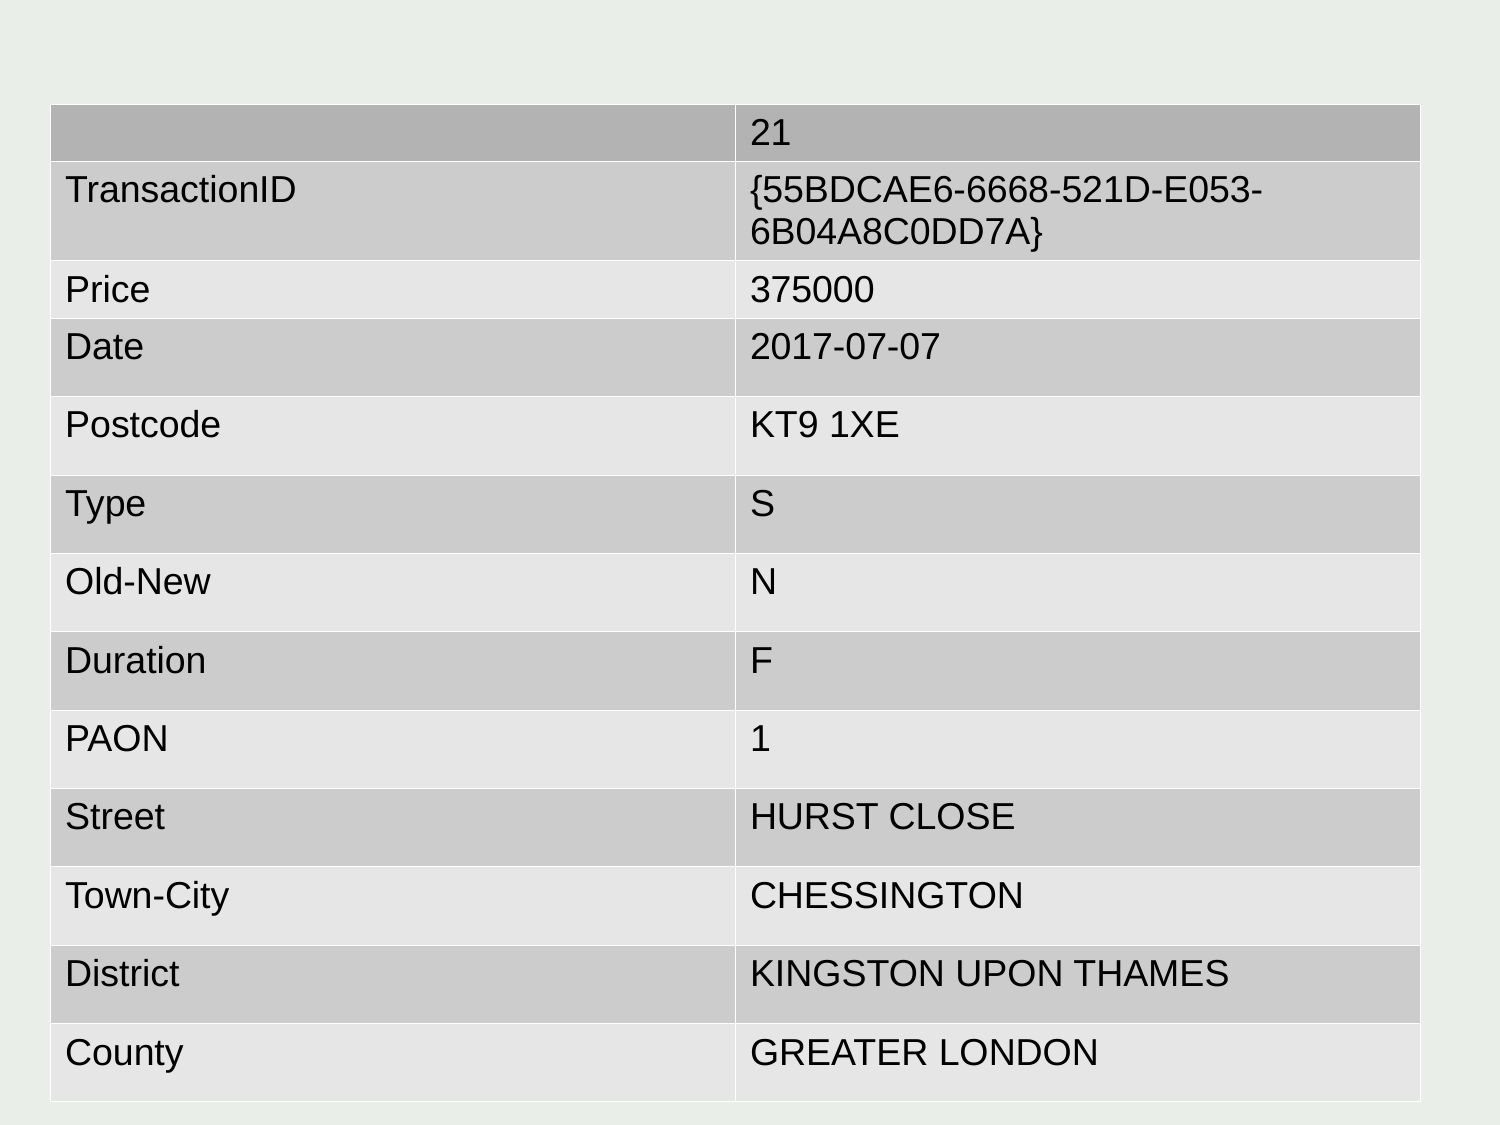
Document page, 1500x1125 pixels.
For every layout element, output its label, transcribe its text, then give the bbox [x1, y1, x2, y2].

table_cell County [51, 1024, 735, 1101]
table_cell {55BDCAE6-6668-521D-E053-6B04A8C0DD7A} [736, 162, 1420, 260]
table_cell CHESSINGTON [736, 867, 1420, 945]
table_cell Street [51, 789, 735, 866]
table_cell GREATER LONDON [736, 1024, 1420, 1101]
table_cell TransactionID [51, 162, 735, 260]
table_cell 2017-07-07 [736, 319, 1420, 396]
table_cell Type [51, 476, 735, 553]
table_cell S [736, 476, 1420, 553]
table_cell F [736, 632, 1420, 710]
table_header [51, 105, 735, 161]
table_cell Old-New [51, 554, 735, 631]
table_cell Price [51, 261, 735, 318]
table_cell PAON [51, 711, 735, 788]
table_header 21 [736, 105, 1420, 161]
table_cell 375000 [736, 261, 1420, 318]
table_cell KINGSTON UPON THAMES [736, 946, 1420, 1023]
table_cell Postcode [51, 397, 735, 475]
table_cell 1 [736, 711, 1420, 788]
table_cell Date [51, 319, 735, 396]
table_cell District [51, 946, 735, 1023]
table_cell N [736, 554, 1420, 631]
table_cell HURST CLOSE [736, 789, 1420, 866]
table_cell KT9 1XE [736, 397, 1420, 475]
table_cell Town-City [51, 867, 735, 945]
table_cell Duration [51, 632, 735, 710]
